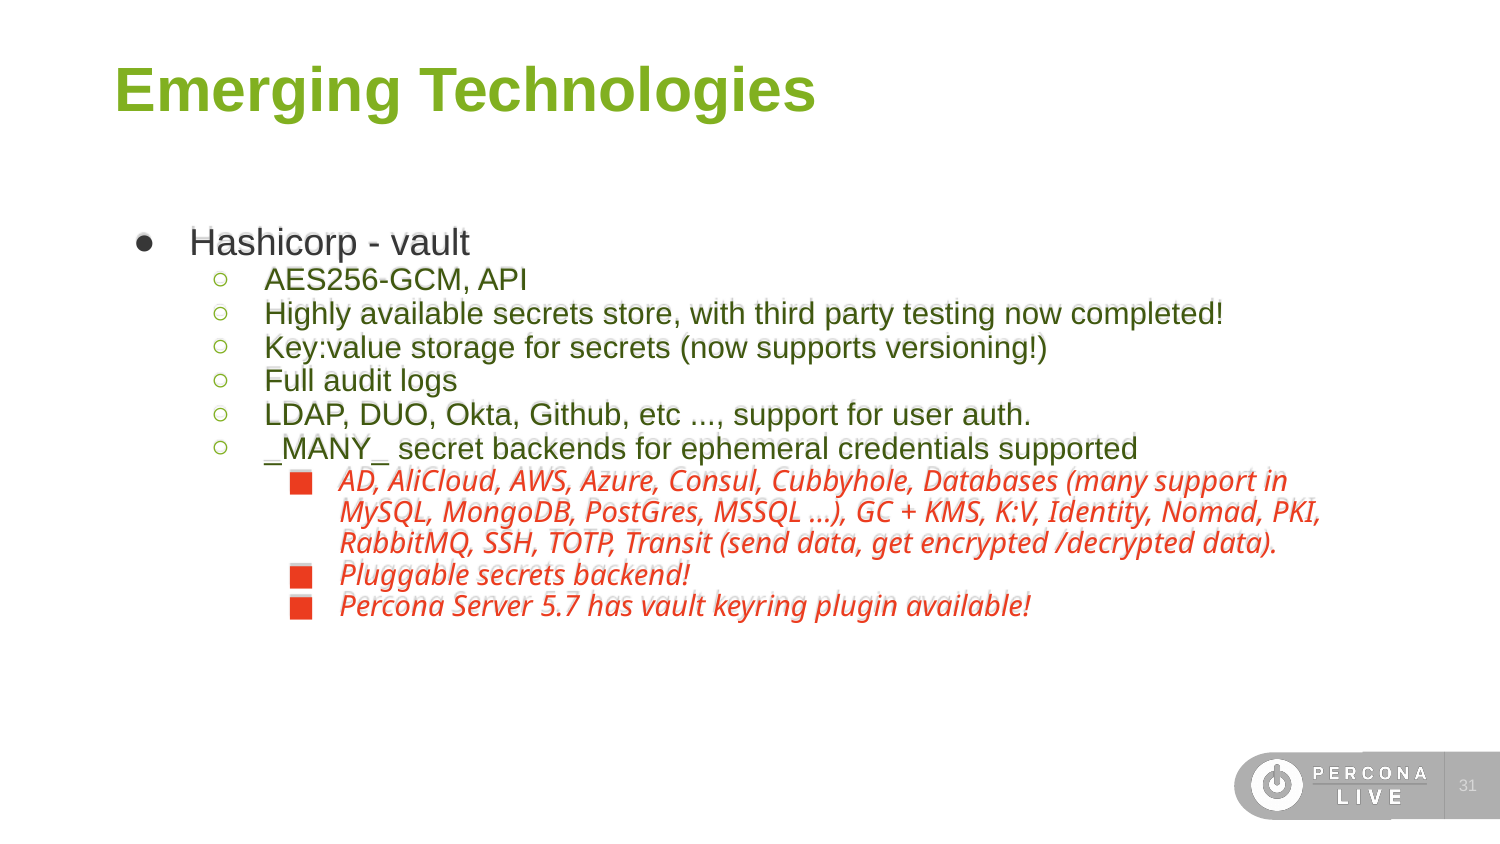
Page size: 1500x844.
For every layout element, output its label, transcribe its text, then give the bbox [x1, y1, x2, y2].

list Hashicorp - vault AES256-GCM, API Highly available secrets store, with third party testing now completed! Key:value storage for secrets (now supports versioning!) Full audit logs LDAP, DUO, Okta, Github, etc ..., support for user auth. _MANY_ secret backends for ephemeral credentials supported AD, AliCloud, AWS, Azure, Consul, Cubbyhole, Databases (many support in MySQL, MongoDB, PostGres, MSSQL ...), GC + KMS, K:V, Identity, Nomad, PKI, RabbitMQ, SSH, TOTP, Transit (send data, get encrypted /decrypted data). Pluggable secrets backend! Percona Server 5.7 has vault keyring plugin available! [103, 217, 1397, 732]
title Emerging Technologies [103, 6, 1397, 176]
picture [1251, 759, 1427, 811]
